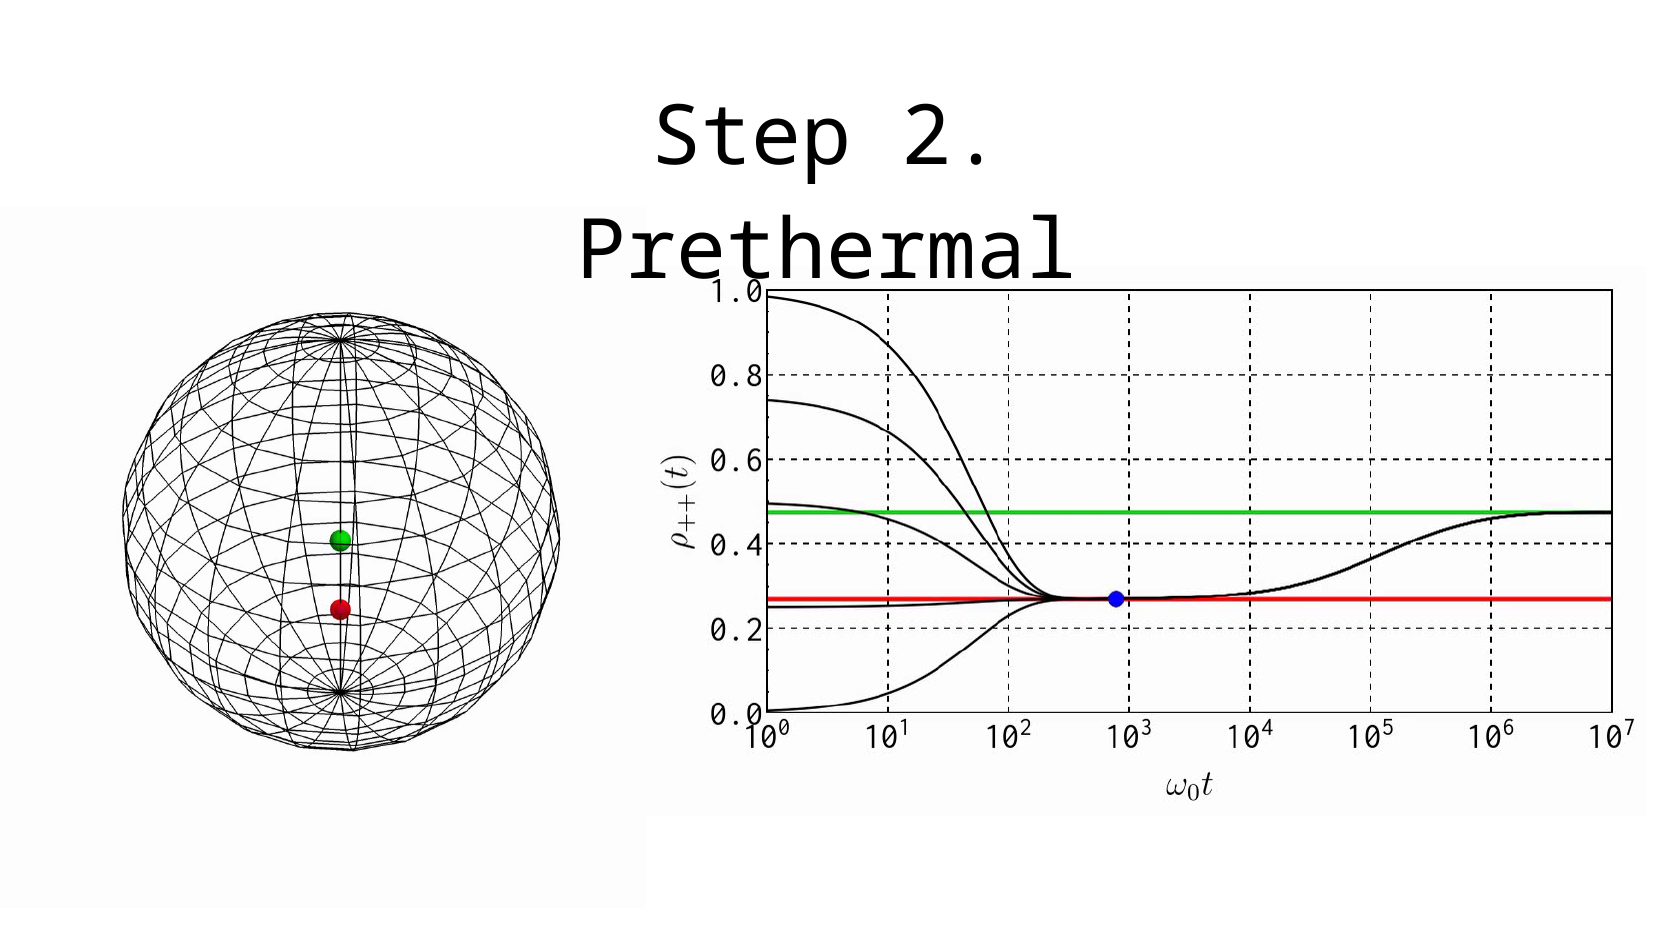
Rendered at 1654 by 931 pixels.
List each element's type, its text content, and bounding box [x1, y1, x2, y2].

text_box [989, 265, 1011, 273]
text_box Step 2. Prethermal [428, 68, 1226, 171]
text_box [0, 0, 1648, 931]
